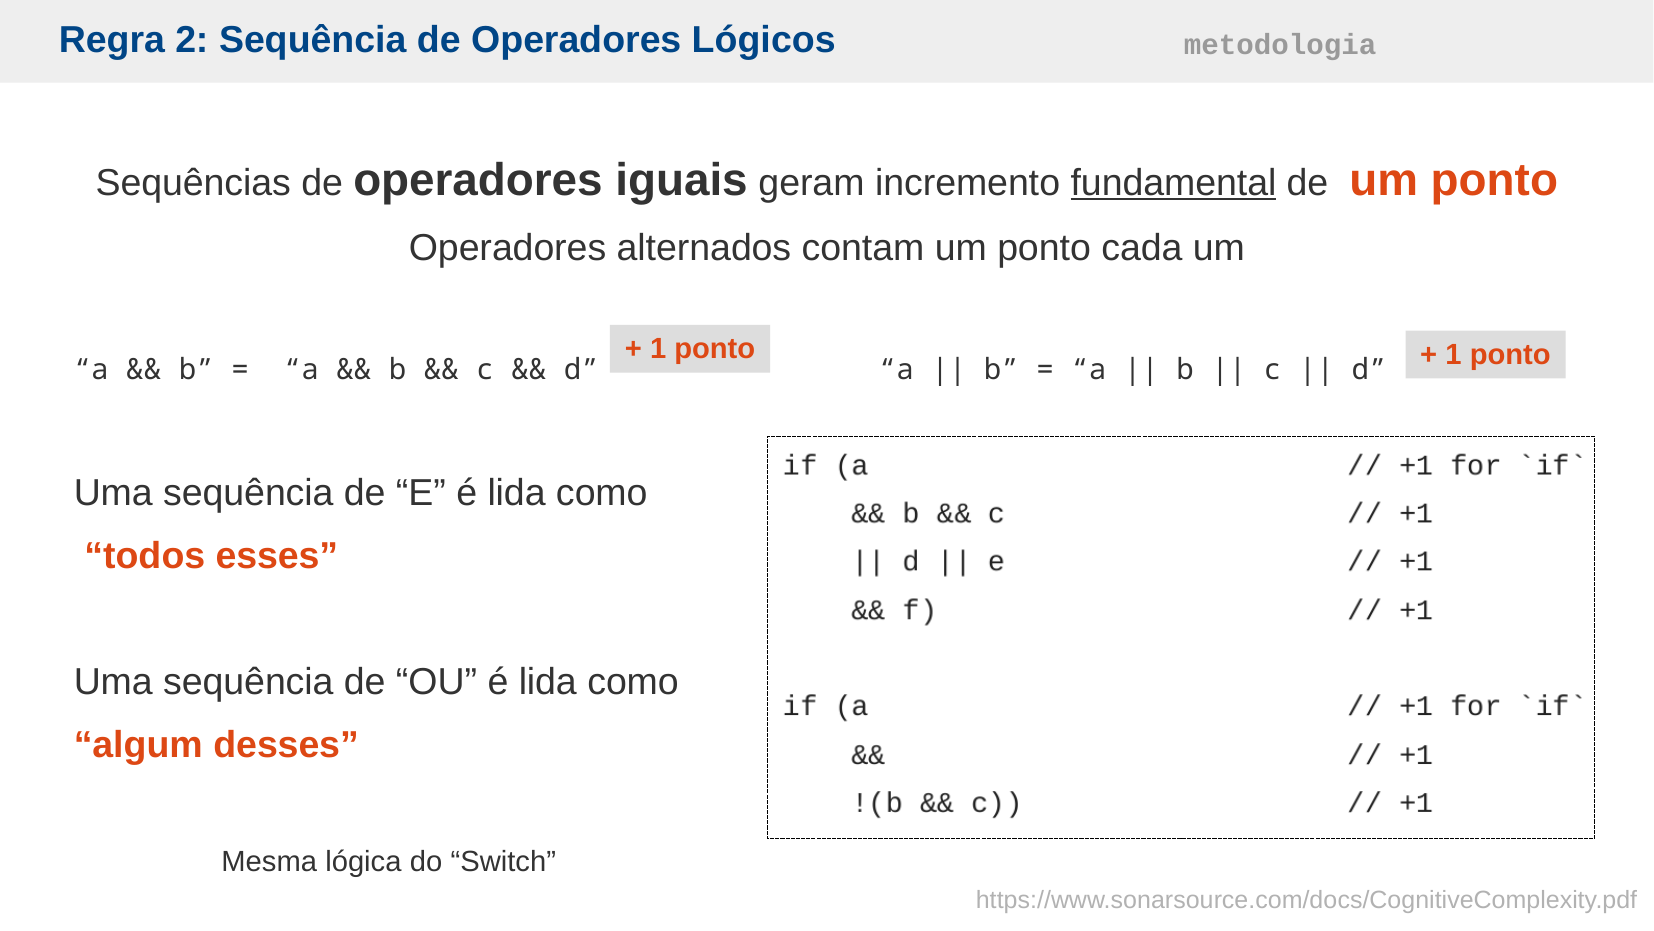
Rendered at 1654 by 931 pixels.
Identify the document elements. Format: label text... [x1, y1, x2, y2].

title Regra 2: Sequência de Operadores Lógicos [59, 14, 1182, 66]
picture [767, 436, 1595, 839]
text_box + 1 ponto [1405, 330, 1566, 379]
text_box + 1 ponto [609, 324, 771, 373]
text_box [0, 0, 1654, 83]
text_box https://www.sonarsource.com/docs/CognitiveComplexity.pdf [0, 878, 1654, 931]
text_box Sequências de operadores iguais geram incremento fundamental de um ponto Operadores alternados contam um ponto cada um “a && b” = “a && b && c && d” “a || b” = “a || b || c || d” Uma sequência de “E” é lida como “todos esses” Uma sequência de “OU” é lida como “algum desses” Mesma lógica do “Switch” [59, 121, 1595, 869]
text_box metodologia [1169, 23, 1644, 71]
